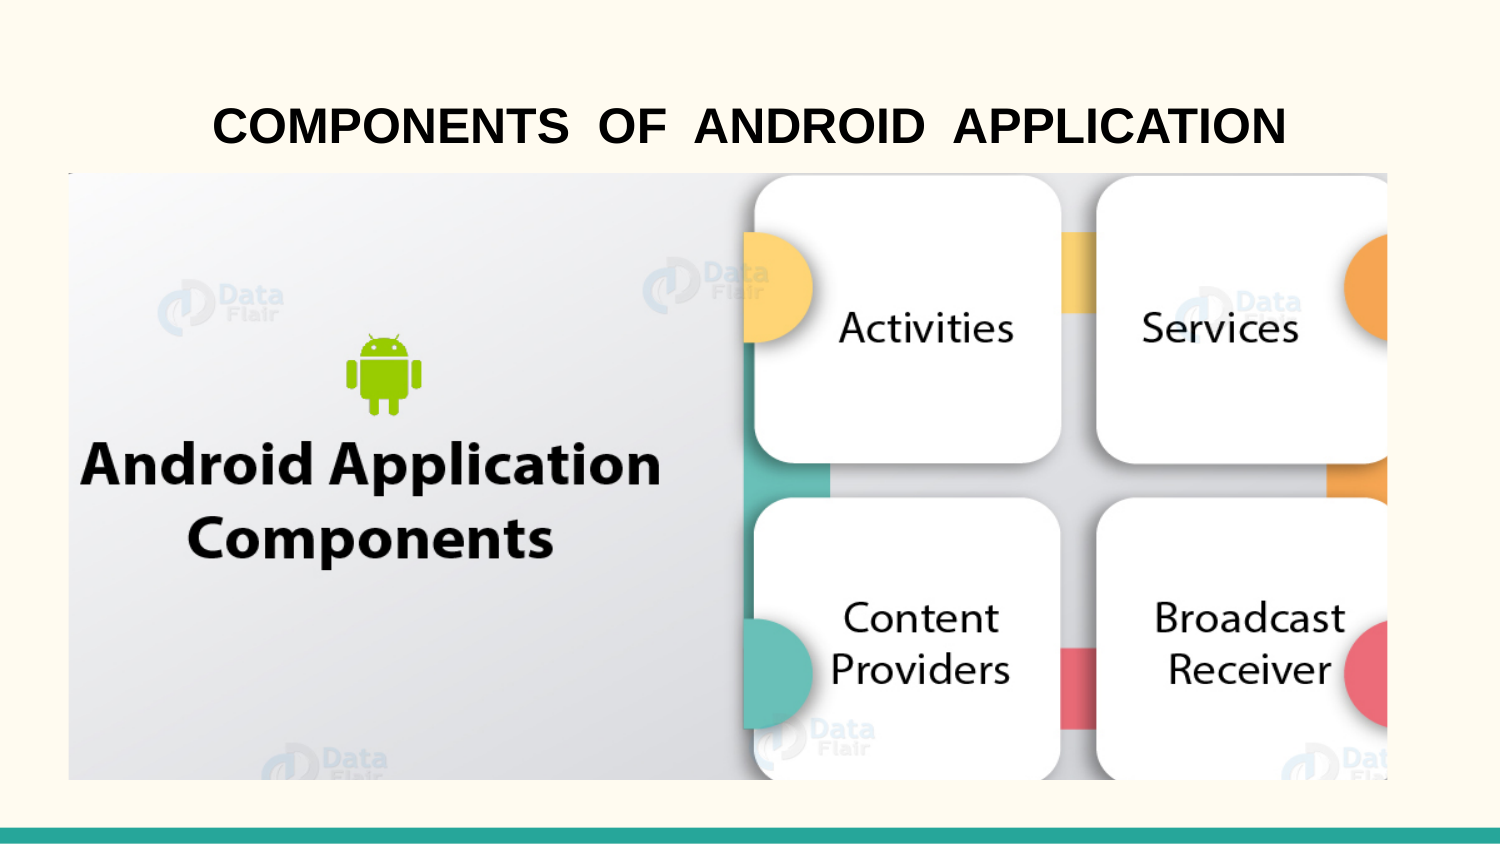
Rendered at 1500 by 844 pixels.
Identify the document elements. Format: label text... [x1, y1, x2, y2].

picture [68, 173, 1388, 780]
title COMPONENTS OF ANDROID APPLICATION [51, 72, 1449, 174]
